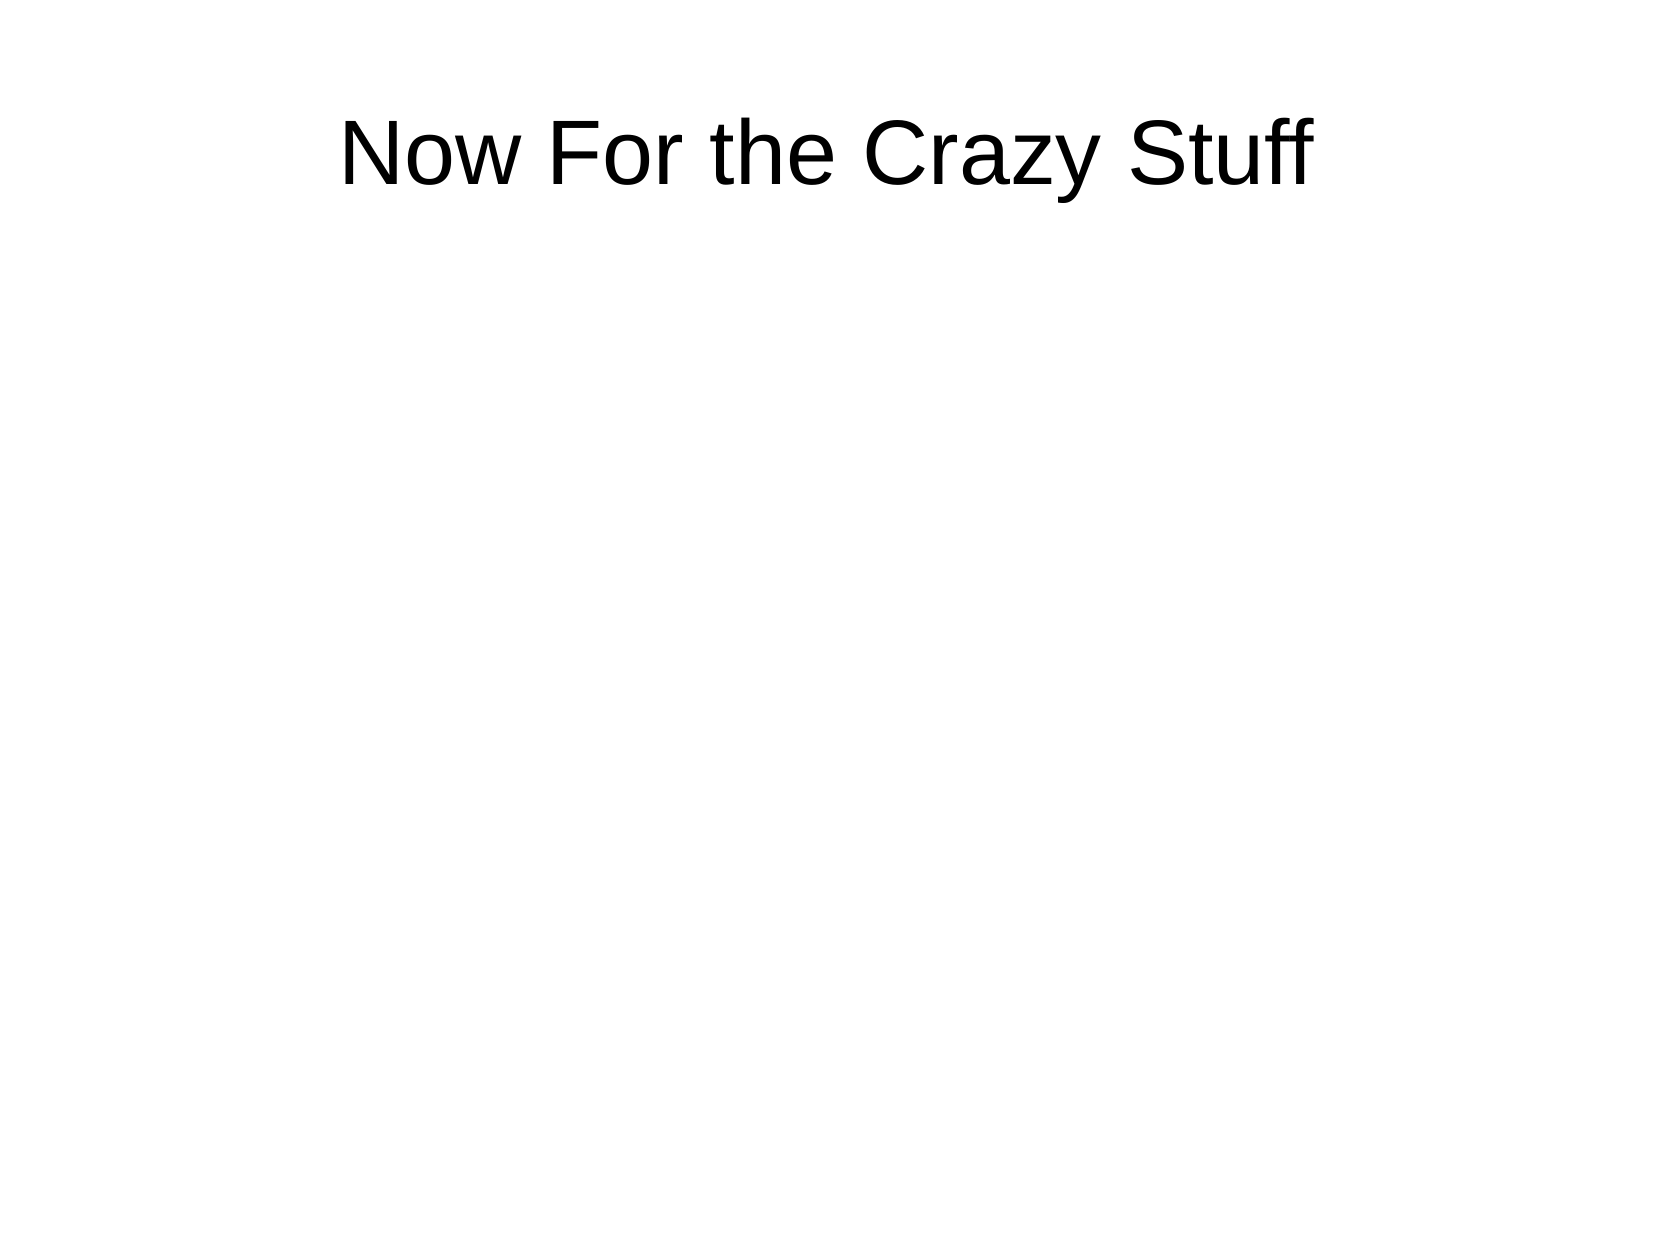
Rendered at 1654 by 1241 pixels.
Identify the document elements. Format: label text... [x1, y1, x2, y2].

title Now For the Crazy Stuff [82, 56, 1571, 250]
